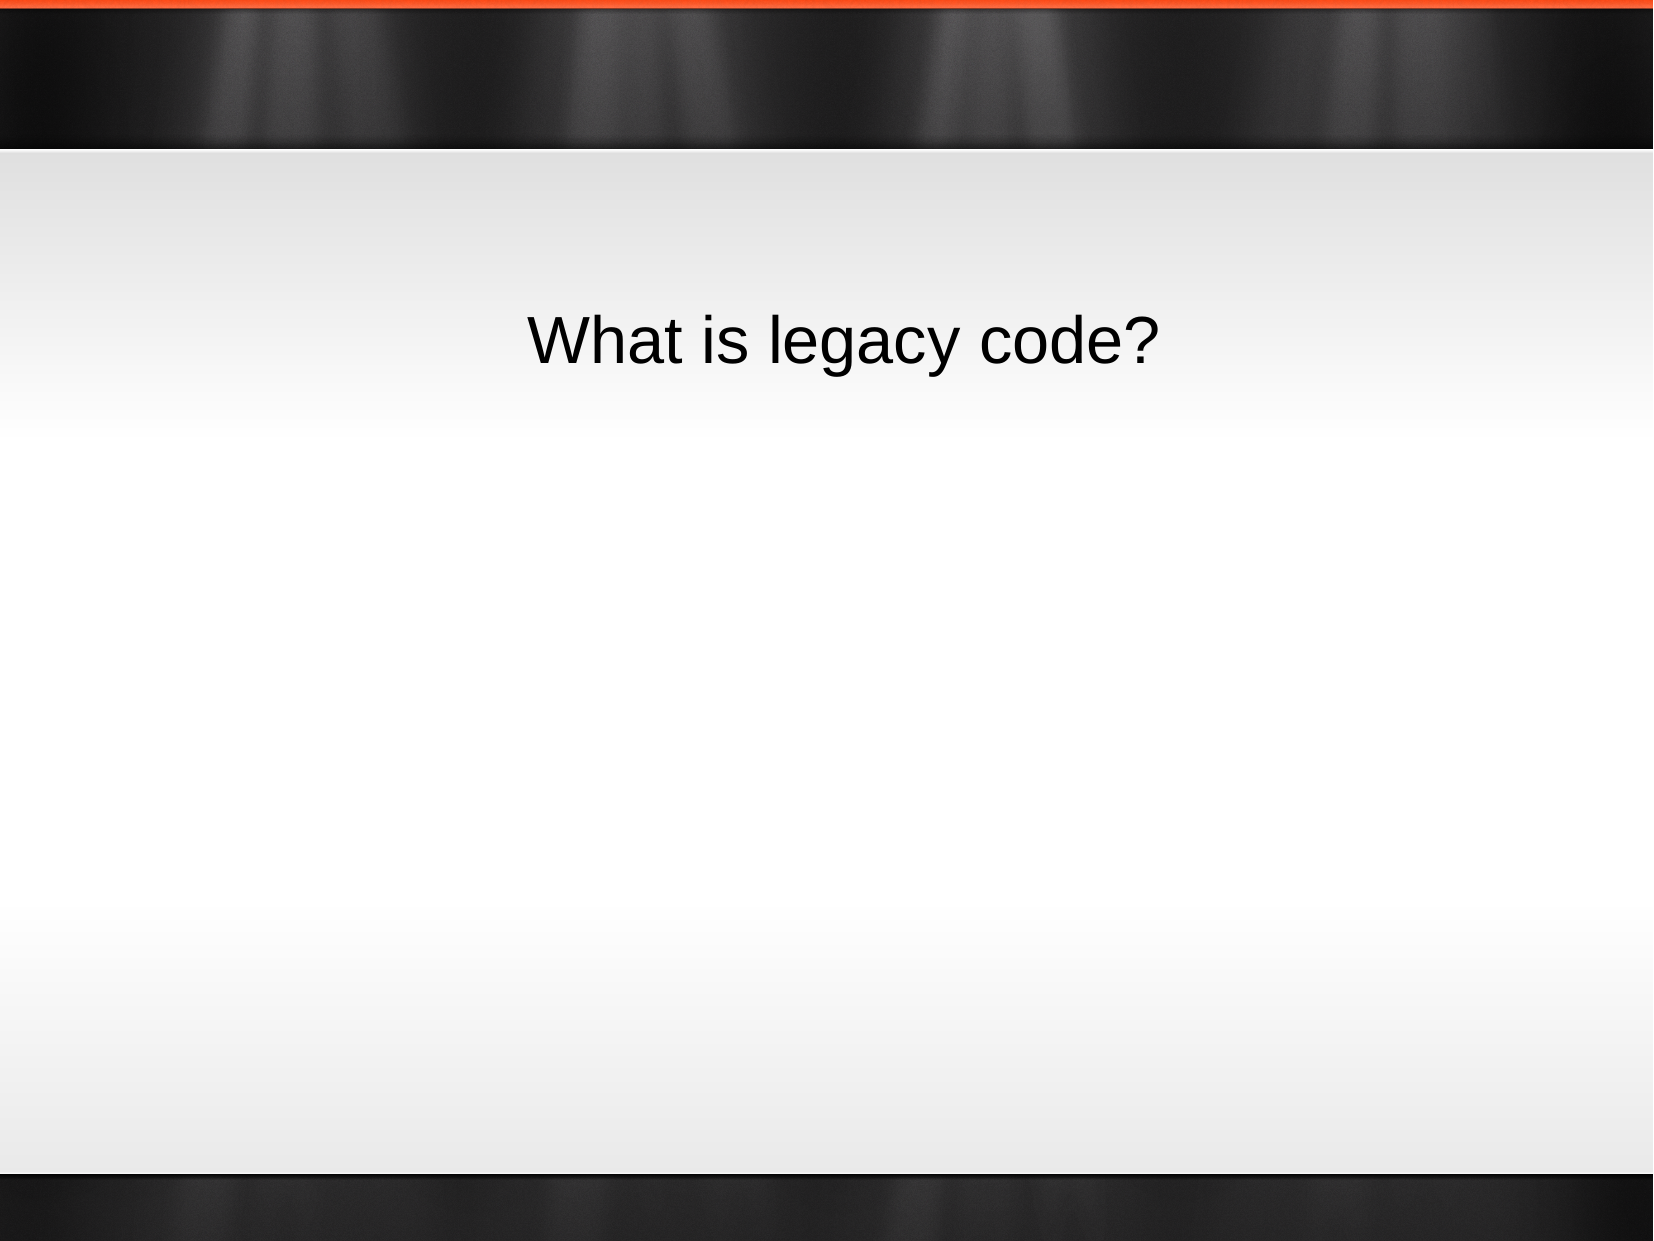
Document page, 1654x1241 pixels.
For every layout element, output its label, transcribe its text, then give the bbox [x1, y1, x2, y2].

subtitle What is legacy code? [100, 6, 1588, 1125]
picture [0, 0, 1653, 1241]
